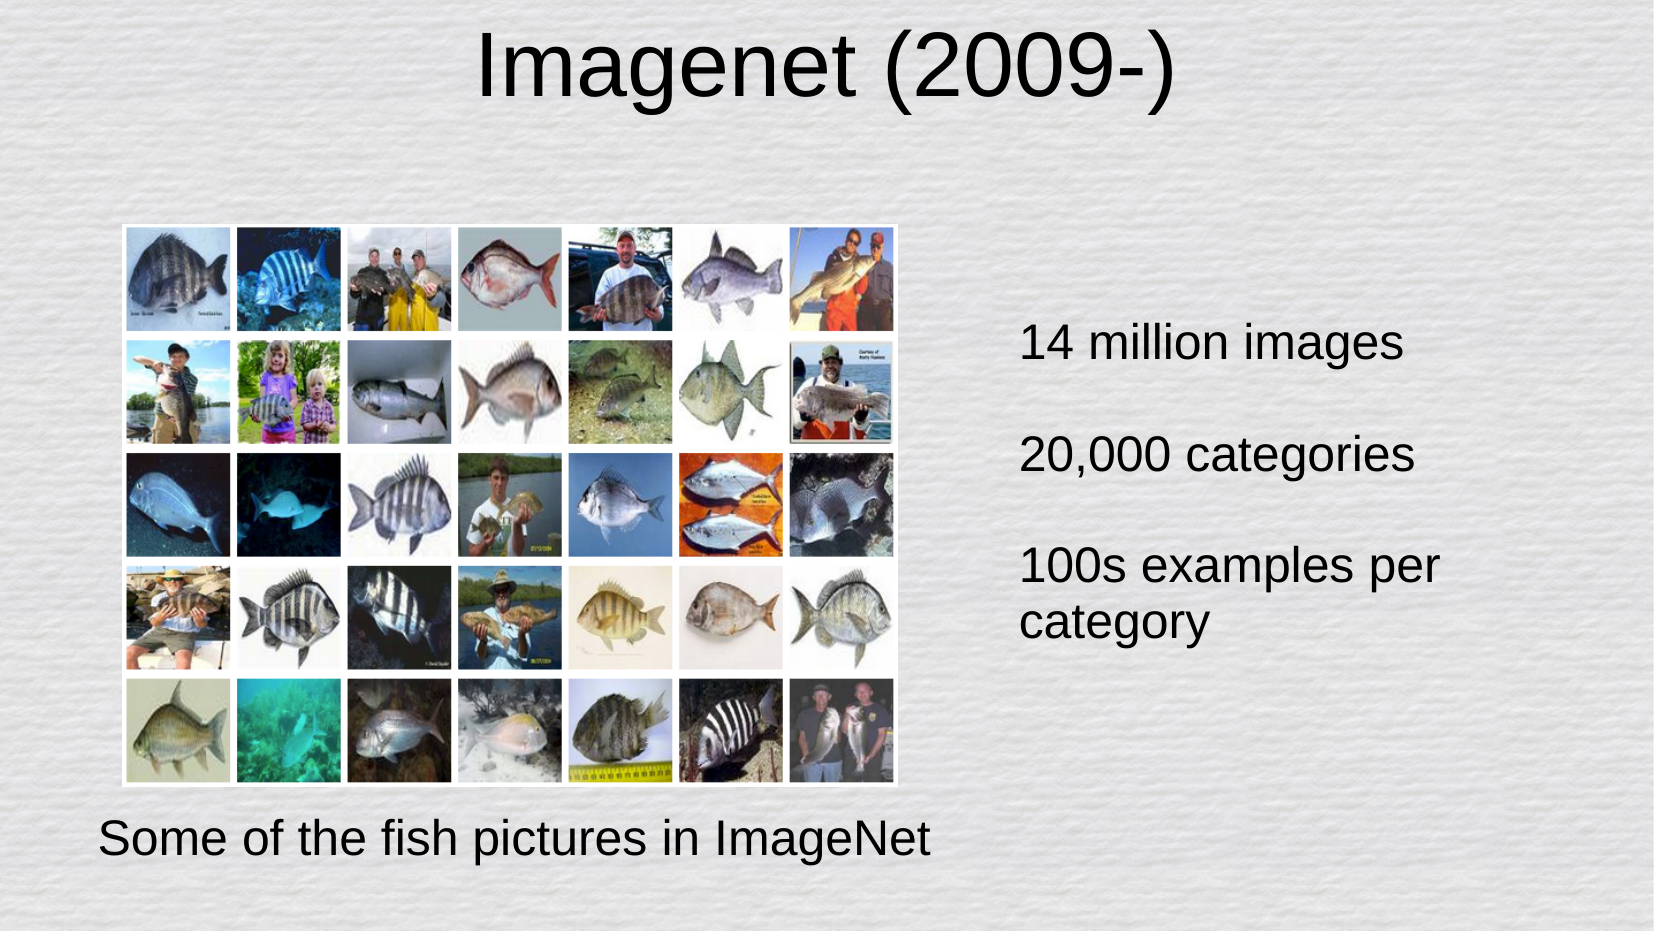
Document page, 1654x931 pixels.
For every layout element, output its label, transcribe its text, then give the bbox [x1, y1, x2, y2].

text_box 14 million images 20,000 categories 100s examples per category [968, 306, 1536, 768]
title Imagenet (2009-) [448, 11, 1205, 119]
picture [0, 0, 1654, 931]
text_box Some of the fish pictures in ImageNet [47, 803, 1063, 931]
